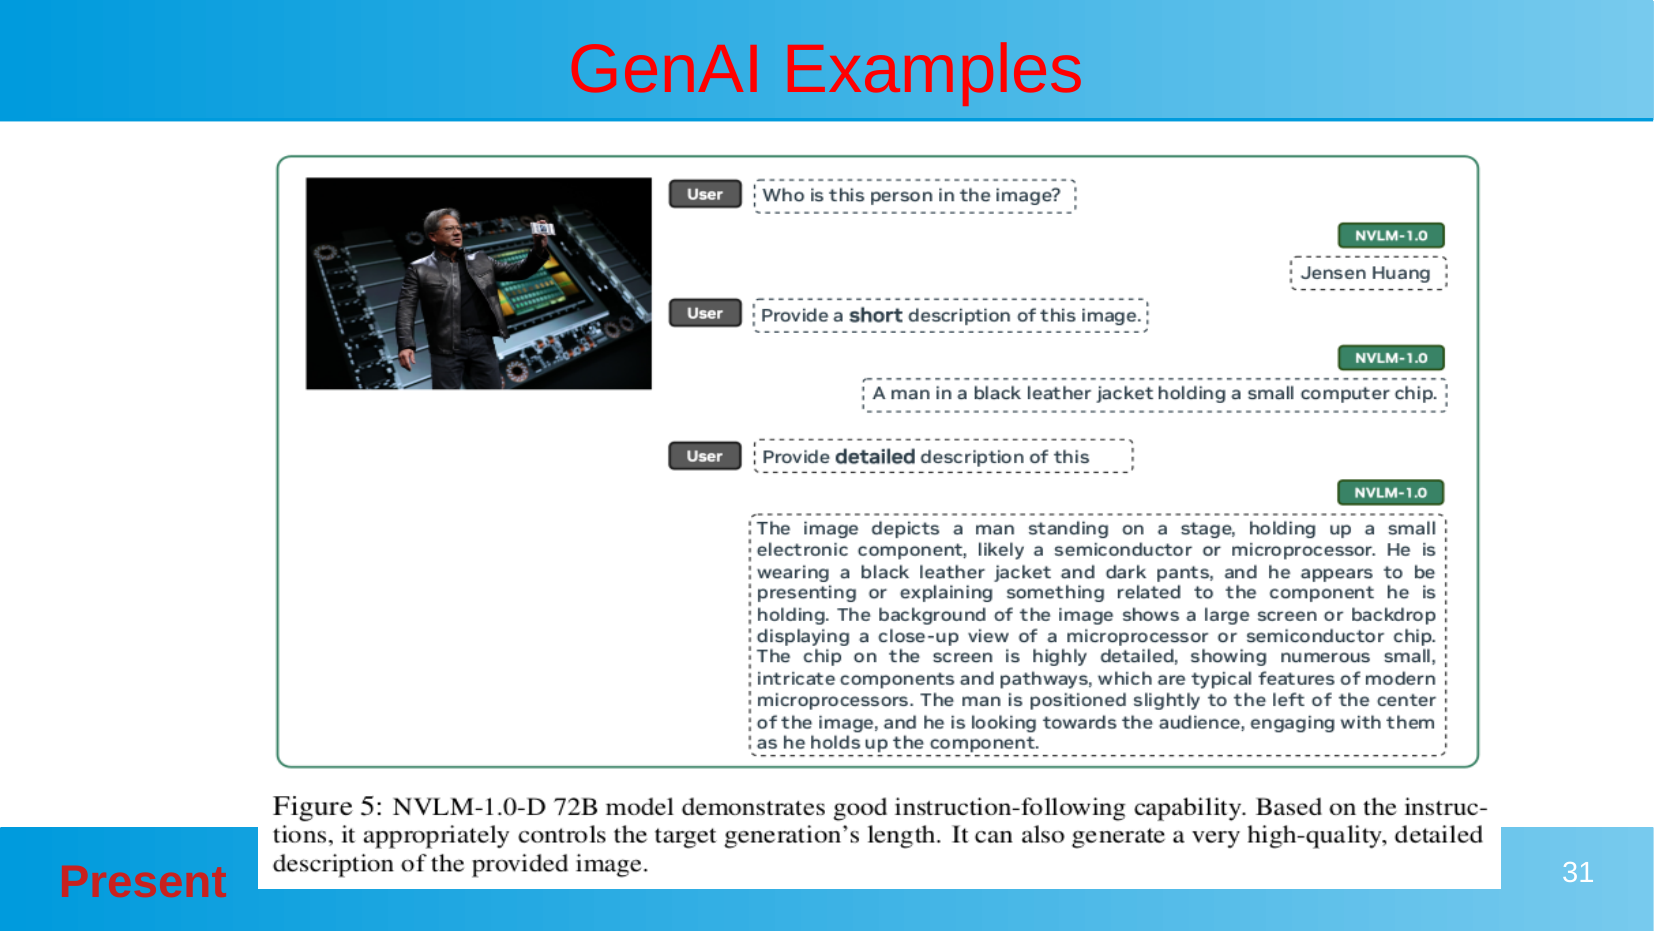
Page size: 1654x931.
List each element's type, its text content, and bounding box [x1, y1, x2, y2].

picture [258, 145, 1501, 889]
title GenAI Examples [59, 29, 1595, 108]
